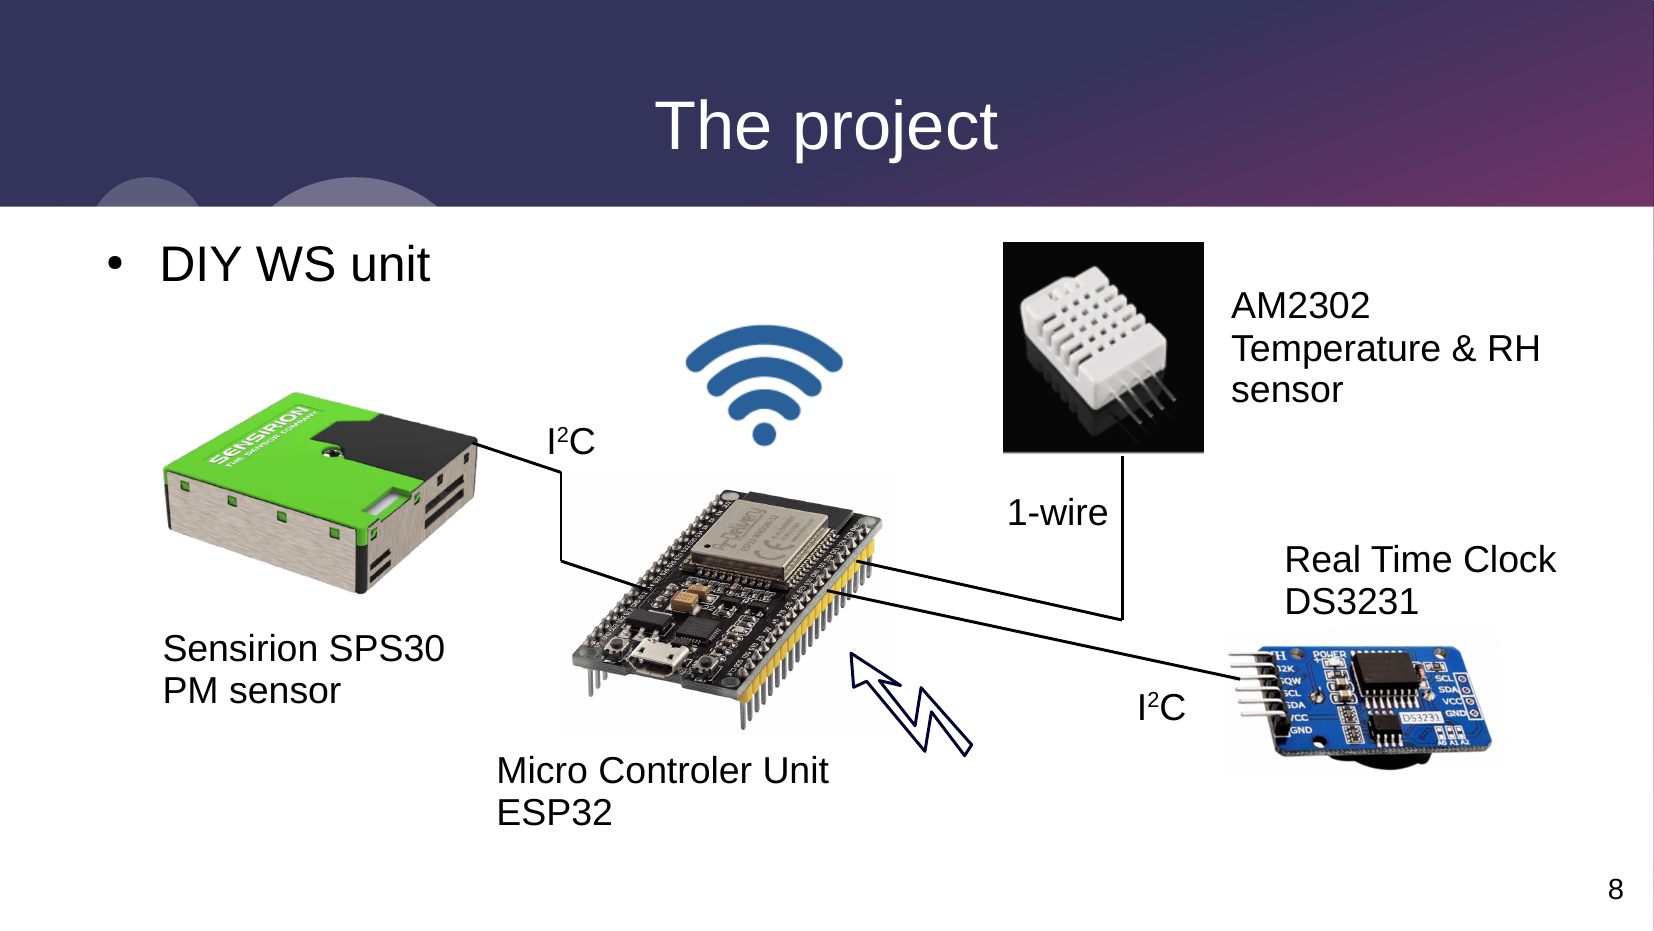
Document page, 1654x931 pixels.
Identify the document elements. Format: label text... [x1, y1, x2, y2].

text_box I2C [1122, 679, 1201, 736]
text_box AM2302 Temperature & RH sensor [1216, 277, 1557, 419]
picture [882, 682, 897, 701]
text_box Real Time Clock DS3231 [1269, 531, 1573, 631]
picture [561, 306, 897, 737]
text_box 1-wire [992, 484, 1124, 542]
title The project [88, 44, 1565, 207]
text_box [850, 653, 972, 756]
picture [1003, 242, 1204, 457]
picture [1220, 628, 1506, 779]
text_box I2C [531, 413, 611, 471]
picture [118, 354, 508, 606]
list DIY WS unit [88, 236, 1565, 827]
text_box Sensirion SPS30 PM sensor [147, 620, 461, 719]
text_box Micro Controler Unit ESP32 [481, 741, 845, 841]
